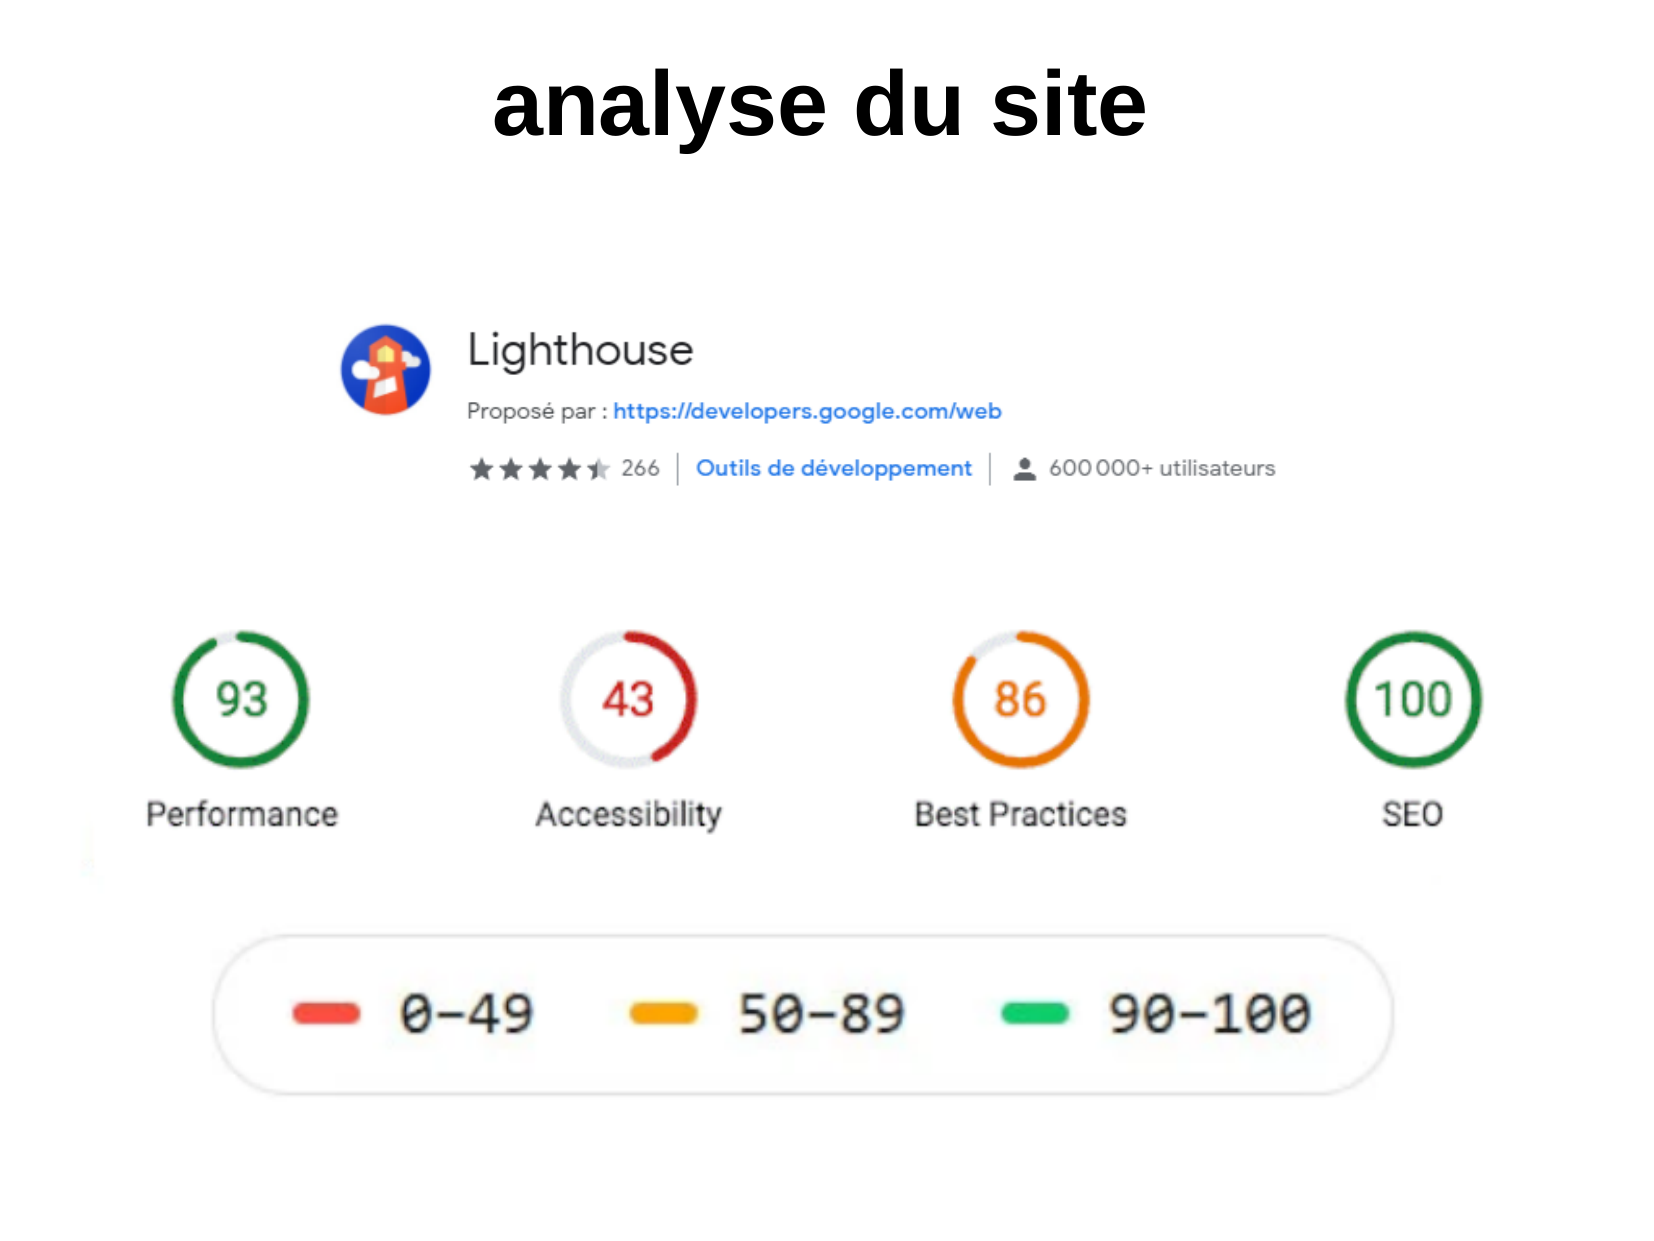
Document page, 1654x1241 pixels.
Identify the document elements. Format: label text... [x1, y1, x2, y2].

picture [59, 551, 1576, 1152]
title analyse du site [76, 0, 1565, 208]
picture [295, 295, 1370, 538]
